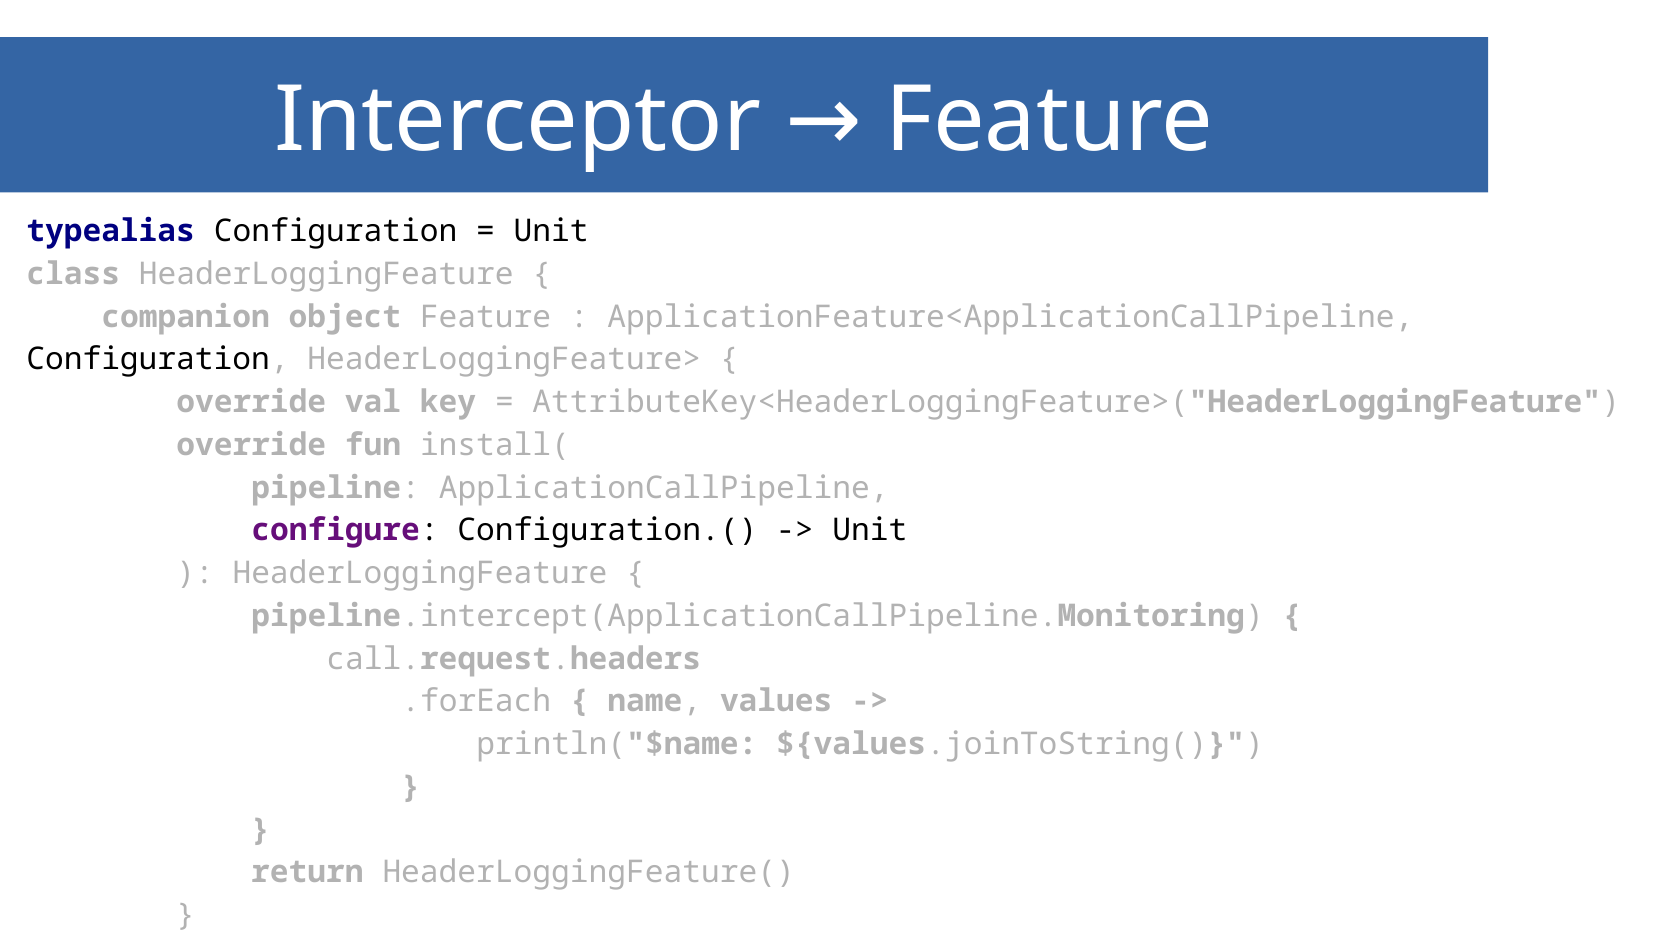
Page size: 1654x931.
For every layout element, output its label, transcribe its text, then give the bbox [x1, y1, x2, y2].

text_box typealias Configuration = Unit class HeaderLoggingFeature { companion object Feature : ApplicationFeature<ApplicationCallPipeline, Configuration, HeaderLoggingFeature> { override val key = AttributeKey<HeaderLoggingFeature>("HeaderLoggingFeature") override fun install( pipeline: ApplicationCallPipeline, configure: Configuration.() -> Unit ): HeaderLoggingFeature { pipeline.intercept(ApplicationCallPipeline.Monitoring) { call.request.headers .forEach { name, values -> println("$name: ${values.joinToString()}") } } return HeaderLoggingFeature() } } } [11, 200, 1636, 929]
title Interceptor → Feature [0, 37, 1489, 193]
